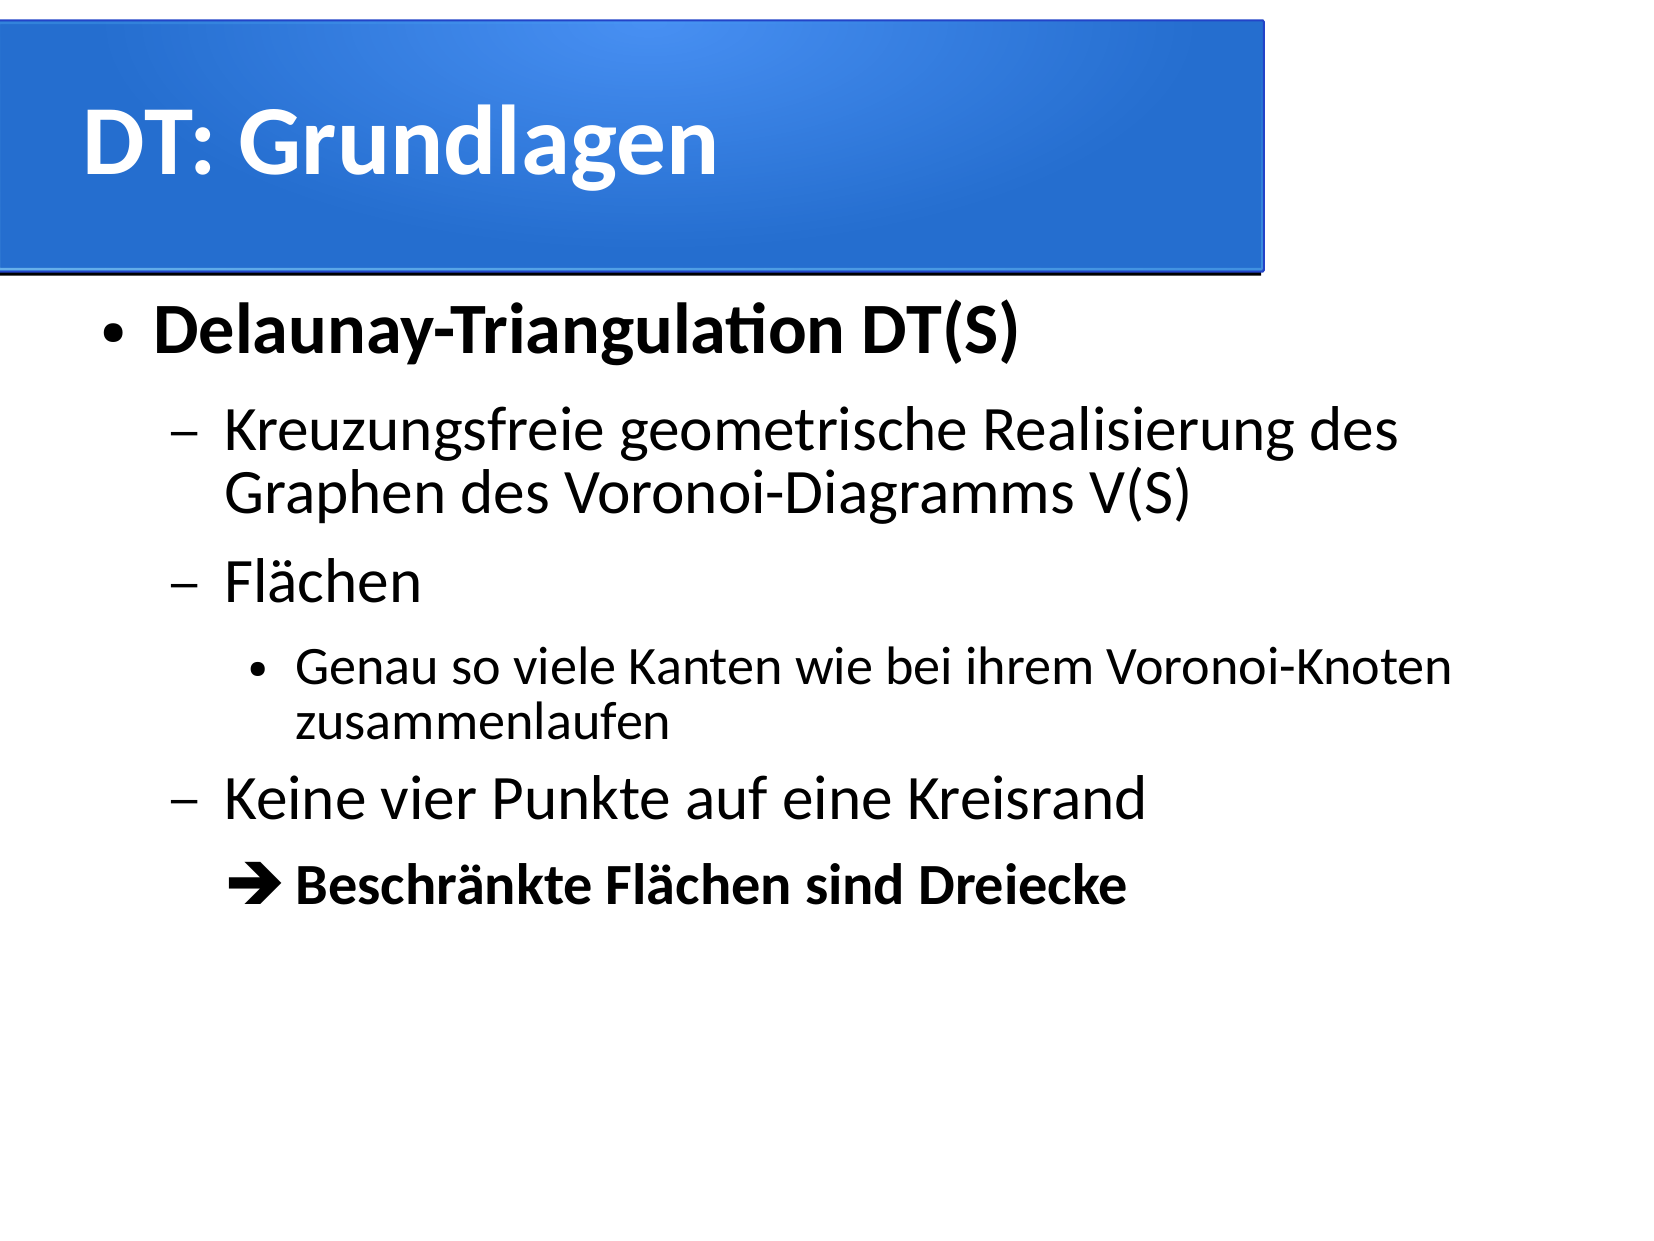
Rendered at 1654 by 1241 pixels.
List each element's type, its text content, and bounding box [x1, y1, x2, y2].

title DT: Grundlagen [82, 47, 1235, 252]
list Delaunay-Triangulation DT(S) Kreuzungsfreie geometrische Realisierung des Graphen des Voronoi-Diagramms V(S) Flächen Genau so viele Kanten wie bei ihrem Voronoi-Knoten zusammenlaufen Keine vier Punkte auf eine Kreisrand  Beschränkte Flächen sind Dreiecke [82, 299, 1571, 1019]
